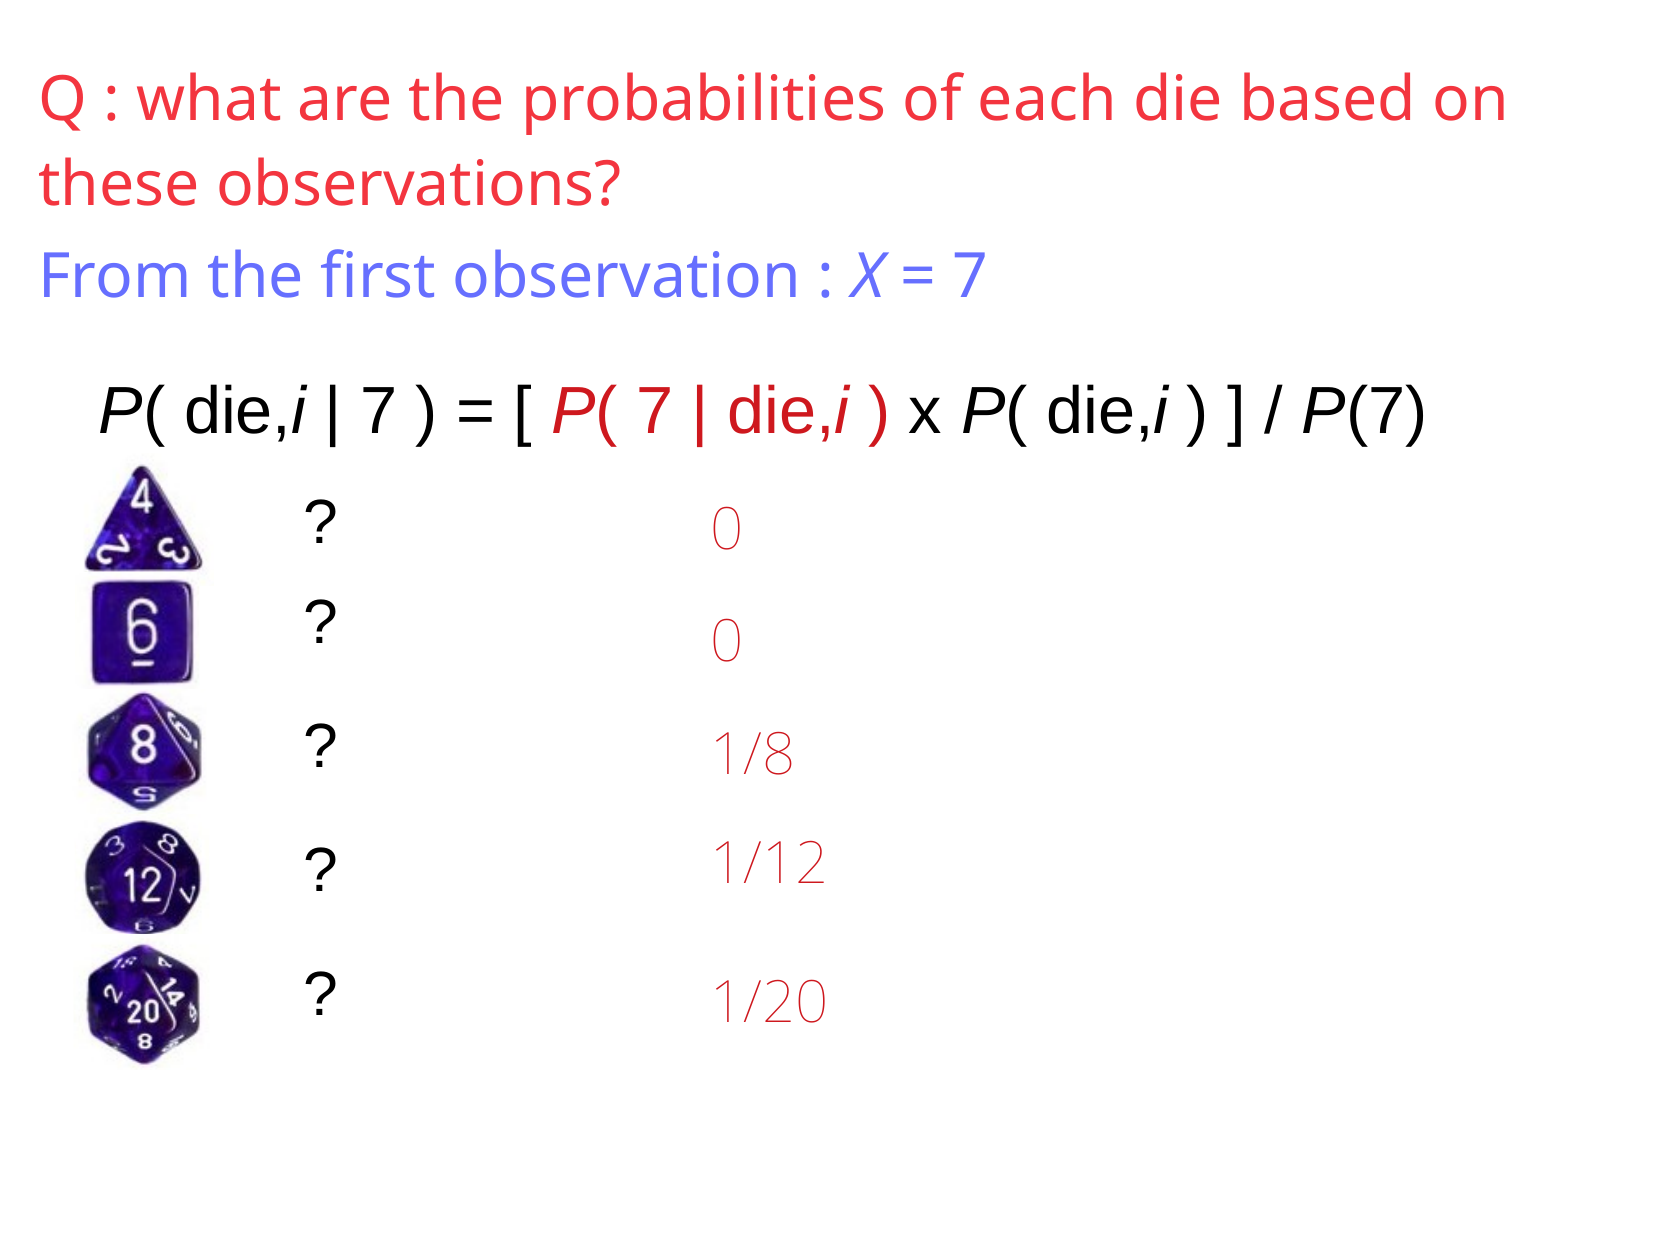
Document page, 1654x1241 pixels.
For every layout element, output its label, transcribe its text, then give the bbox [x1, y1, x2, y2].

text_box 1/20 [695, 952, 846, 1033]
text_box 0 [695, 592, 760, 672]
text_box ? [289, 479, 354, 564]
text_box P( die,i | 7 ) = [ P( 7 | die,i ) x P( die,i ) ] / P(7) [84, 378, 1544, 455]
text_box Q : what are the probabilities of each die based on these observations? [23, 46, 1647, 201]
text_box ? [289, 827, 354, 913]
text_box ? [289, 703, 354, 789]
text_box 0 [695, 479, 760, 560]
text_box 1/12 [695, 814, 846, 894]
picture [71, 453, 214, 1070]
text_box ? [289, 951, 354, 1037]
text_box From the first observation : X = 7 [23, 223, 1647, 378]
text_box ? [289, 579, 354, 665]
text_box 1/8 [695, 704, 811, 785]
